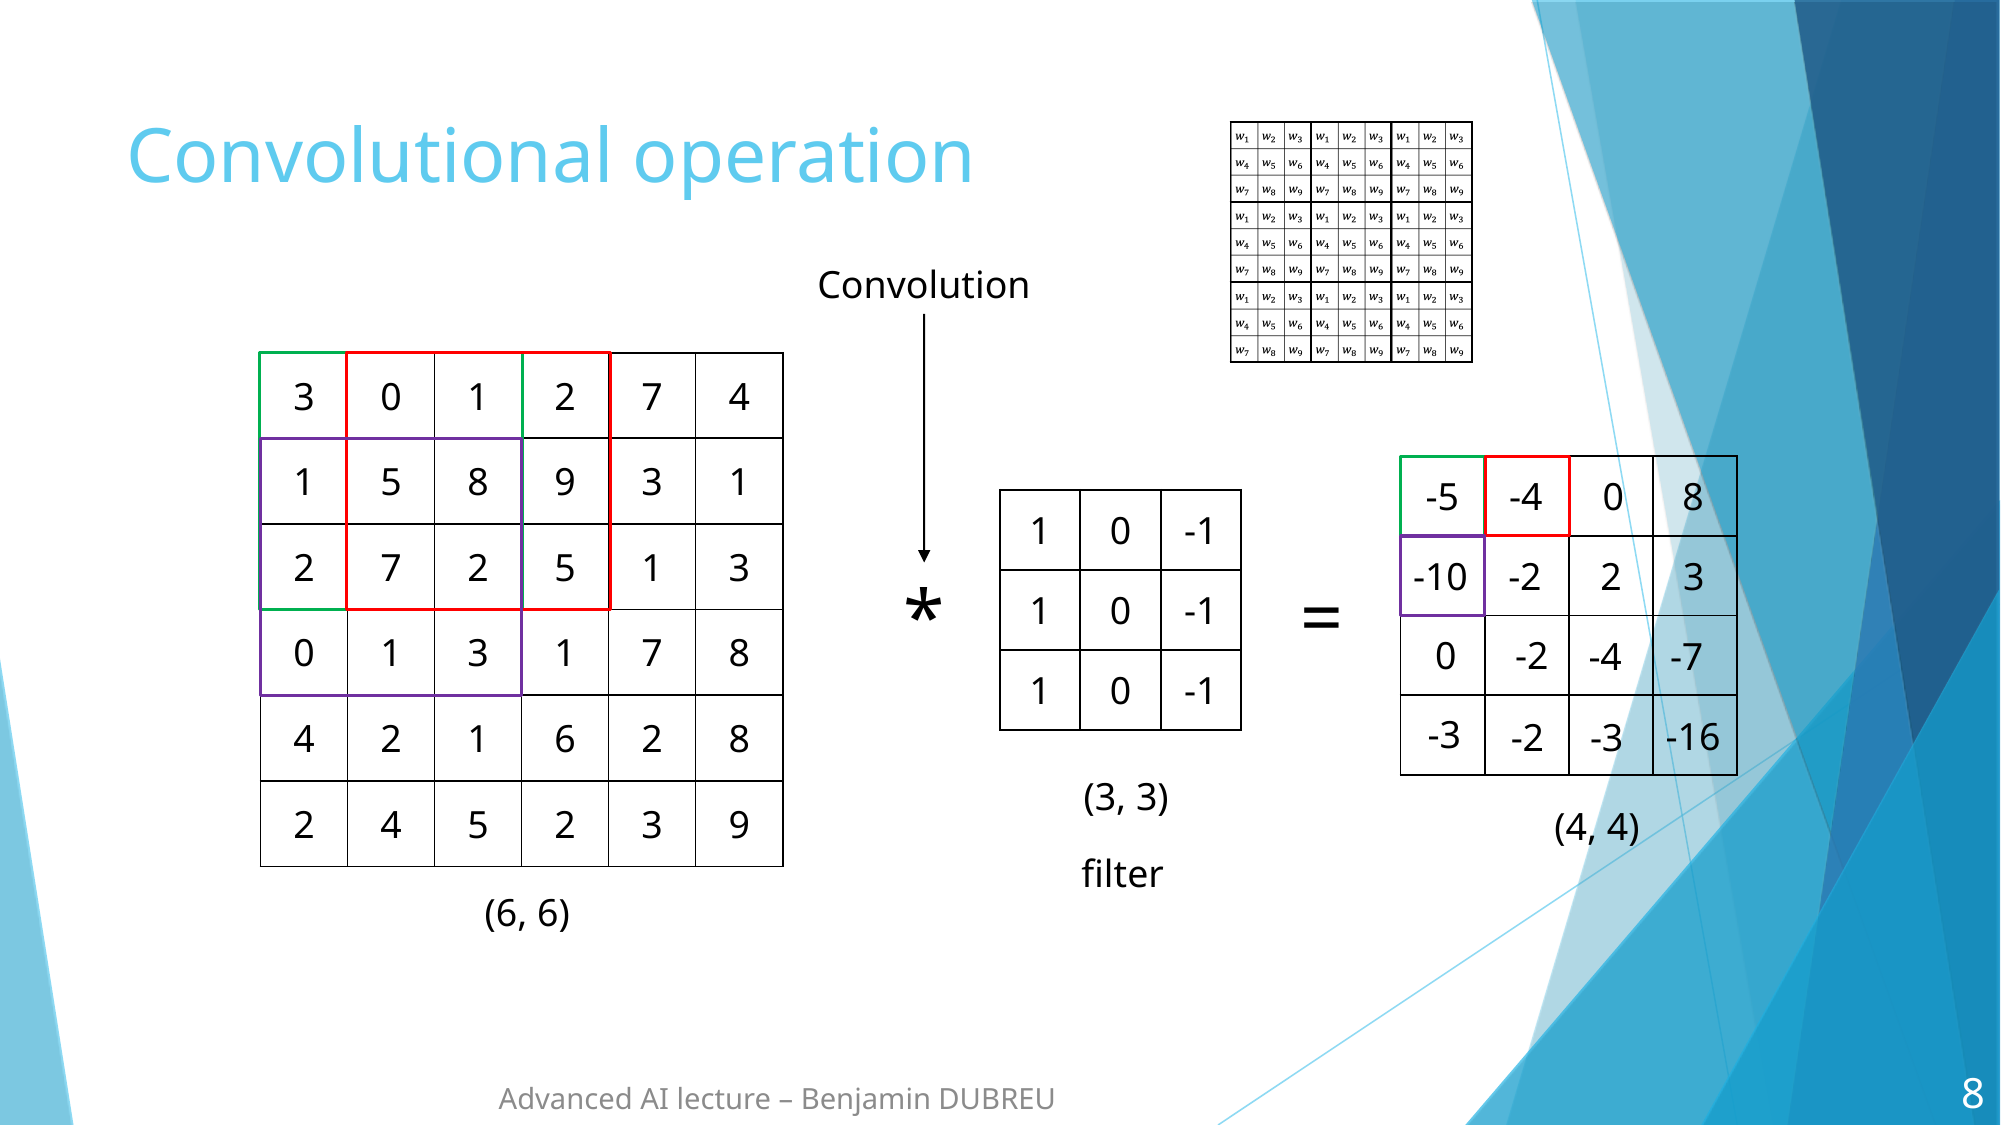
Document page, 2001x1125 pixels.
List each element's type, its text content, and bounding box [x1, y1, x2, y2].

table_cell 8 [435, 440, 520, 523]
table_cell 1 [1001, 651, 1079, 729]
table_cell 1 [696, 439, 782, 523]
text_box 8 [1657, 465, 1719, 526]
table_cell 8 [696, 610, 782, 694]
table_cell 2 [435, 525, 520, 608]
table_cell 7 [348, 525, 434, 608]
text_box -5 [1410, 465, 1474, 526]
table_header 2 [524, 354, 608, 437]
table_cell 5 [348, 440, 434, 523]
table_cell 1 [523, 611, 608, 694]
table_cell 1 [435, 697, 521, 780]
table_header [1312, 123, 1390, 201]
title Convolutional operation [111, 99, 1522, 317]
table_cell 9 [696, 782, 782, 866]
table_cell 1 [1001, 571, 1079, 649]
table_cell [1486, 537, 1568, 615]
table_cell [1392, 203, 1471, 281]
table_cell 3 [435, 611, 520, 694]
text_box -3 [1565, 706, 1639, 767]
table_header 0 [348, 354, 434, 437]
slide_number <number> [1887, 1065, 2000, 1125]
table_cell 6 [522, 696, 608, 780]
text_box 0 [1578, 465, 1639, 526]
table_cell 2 [348, 697, 434, 780]
text_box * [888, 562, 960, 668]
text_box = [1285, 562, 1359, 668]
table_cell 2 [262, 525, 345, 608]
text_box (3, 3) [1068, 765, 1184, 826]
text_box -4 [1494, 465, 1558, 526]
table_cell 4 [261, 697, 347, 780]
text_box (4, 4) [1539, 795, 1655, 856]
table_cell [1486, 616, 1568, 694]
table_cell [1231, 283, 1310, 361]
text_box -4 [1564, 625, 1638, 686]
text_box 2 [1575, 545, 1637, 606]
table_cell -1 [1162, 571, 1240, 649]
text_box Convolution [802, 253, 1046, 314]
table_cell [1401, 617, 1484, 694]
table_cell 5 [435, 782, 521, 866]
text_box -10 [1388, 545, 1483, 606]
table_header [1402, 458, 1483, 534]
table_header 7 [612, 354, 695, 437]
table_cell 1 [262, 440, 345, 523]
text_box -3 [1403, 703, 1477, 764]
table_cell 5 [524, 525, 608, 608]
table_header [1654, 457, 1736, 535]
table_cell 3 [609, 782, 695, 866]
table_cell 1 [612, 525, 695, 609]
table_header 1 [1001, 491, 1079, 569]
table_cell [1570, 696, 1652, 774]
text_box filter [1066, 842, 1179, 903]
table_header [1392, 123, 1471, 201]
table_header -1 [1162, 491, 1240, 569]
table_cell 7 [609, 610, 695, 694]
table_cell -1 [1162, 651, 1240, 729]
text_box -2 [1486, 706, 1560, 767]
table_cell [1401, 696, 1484, 774]
text_box 3 [1658, 545, 1720, 605]
table_header 4 [696, 354, 782, 437]
table_cell [1312, 203, 1390, 281]
text_box 0 [1410, 624, 1472, 685]
table_cell 8 [696, 696, 782, 780]
table_cell [1402, 538, 1483, 545]
table_cell [1231, 203, 1310, 281]
footer Advanced AI lecture – Benjamin DUBREU [483, 1067, 1517, 1125]
table_cell 1 [348, 611, 434, 694]
table_cell 4 [348, 782, 434, 866]
text_box (6, 6) [469, 881, 585, 942]
table_cell 0 [1081, 651, 1160, 729]
table_cell [1654, 537, 1736, 615]
text_box -16 [1641, 705, 1736, 766]
text_box -7 [1645, 625, 1719, 686]
table_cell [1392, 283, 1471, 361]
table_cell 3 [612, 439, 695, 523]
table_cell [1486, 696, 1568, 774]
table_cell 0 [1081, 571, 1160, 649]
table_cell [1570, 537, 1652, 615]
table_header 0 [1081, 491, 1160, 569]
table_cell [1654, 766, 1736, 774]
text_box -2 [1490, 624, 1564, 685]
table_cell [1570, 616, 1652, 694]
table_header [1231, 123, 1310, 201]
text_box -2 [1483, 545, 1557, 605]
table_cell 0 [262, 611, 347, 694]
table_header [1487, 458, 1568, 534]
table_header 1 [435, 354, 521, 437]
table_cell [1654, 696, 1736, 705]
table_cell [1402, 606, 1483, 614]
table_header [1571, 457, 1652, 535]
table_header 3 [261, 354, 345, 437]
table_cell 9 [524, 439, 608, 523]
table_cell 3 [696, 525, 782, 609]
table_cell 2 [609, 696, 695, 780]
table_cell [1654, 616, 1736, 694]
table_cell 2 [522, 782, 608, 866]
table_cell 2 [261, 782, 347, 866]
table_cell [1312, 283, 1390, 361]
